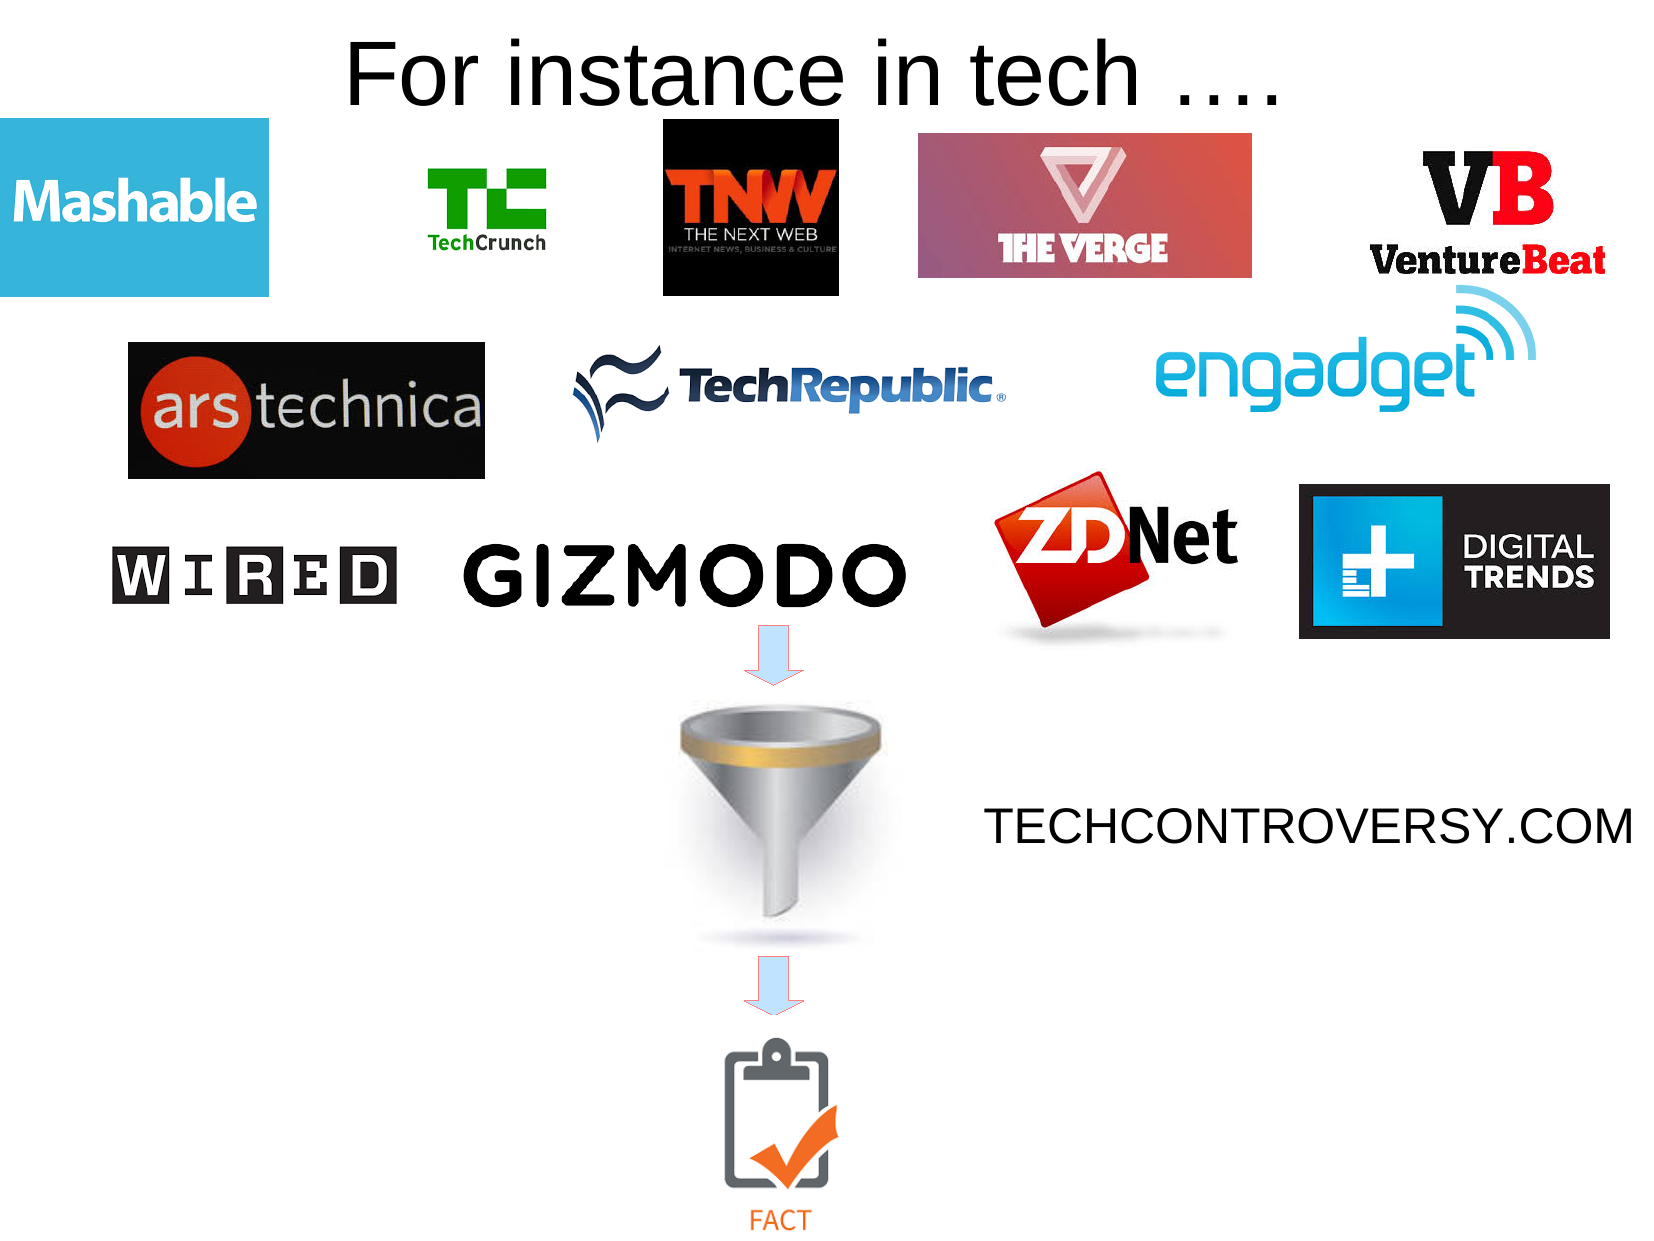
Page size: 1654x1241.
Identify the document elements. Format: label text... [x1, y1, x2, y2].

picture [460, 531, 910, 618]
picture [661, 1015, 895, 1241]
picture [637, 673, 934, 969]
picture [918, 133, 1252, 278]
text_box [744, 956, 804, 1015]
picture [94, 498, 414, 650]
text_box [744, 625, 804, 686]
picture [990, 460, 1241, 654]
picture [663, 119, 839, 296]
title For instance in tech …. [70, 0, 1560, 178]
picture [1299, 484, 1610, 639]
picture [1370, 151, 1605, 274]
picture [336, 129, 638, 291]
picture [0, 118, 269, 297]
picture [566, 340, 1011, 449]
picture [128, 342, 485, 479]
text_box TECHCONTROVERSY.COM [968, 791, 1654, 881]
picture [1156, 284, 1536, 412]
